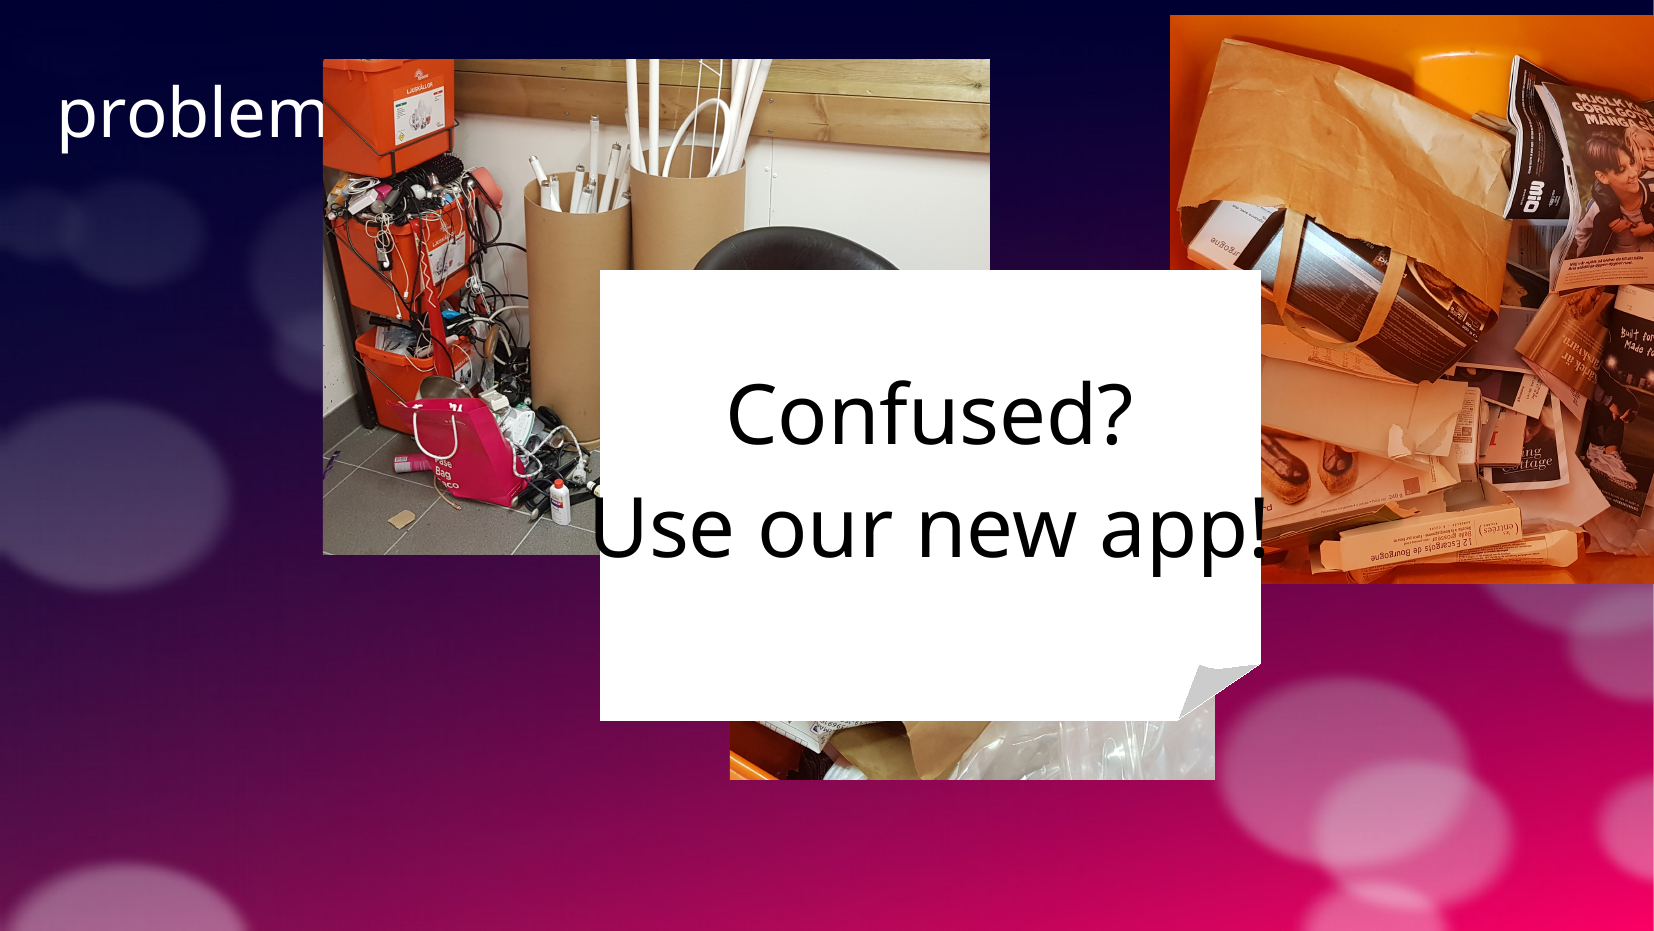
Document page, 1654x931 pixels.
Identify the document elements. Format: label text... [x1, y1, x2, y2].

picture [0, 0, 1654, 931]
title problem [56, 33, 1170, 190]
text_box Confused? Use our new app! [600, 270, 1261, 721]
